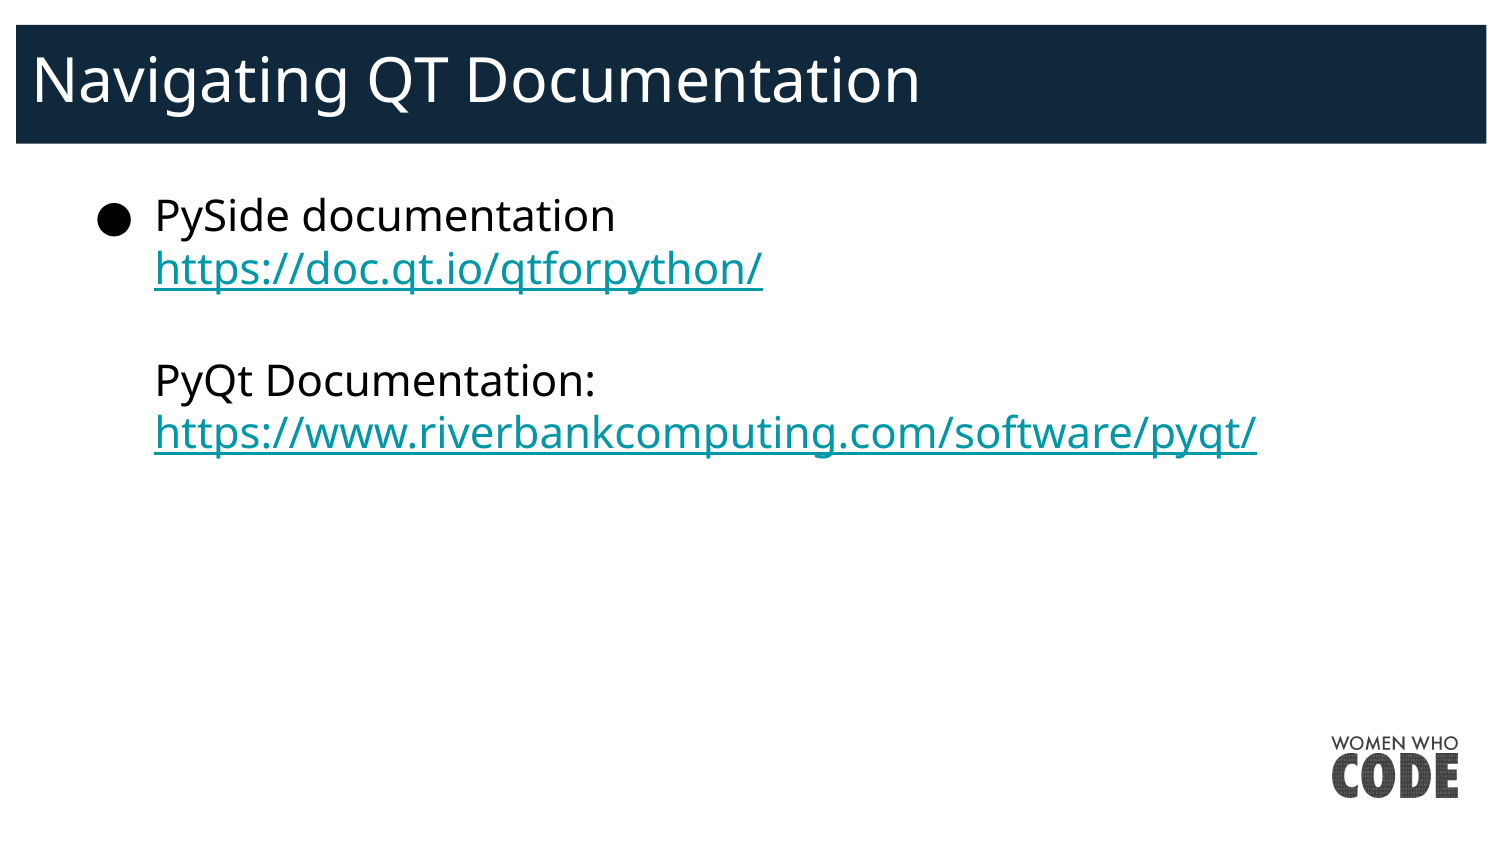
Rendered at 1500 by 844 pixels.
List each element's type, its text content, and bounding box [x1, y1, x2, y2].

text_box Navigating QT Documentation [16, 24, 1487, 144]
picture [1331, 735, 1458, 798]
title PySide documentation https://doc.qt.io/qtforpython/ PyQt Documentation: https://www.riverbankcomputing.com/software/pyqt/ [64, 172, 1464, 775]
